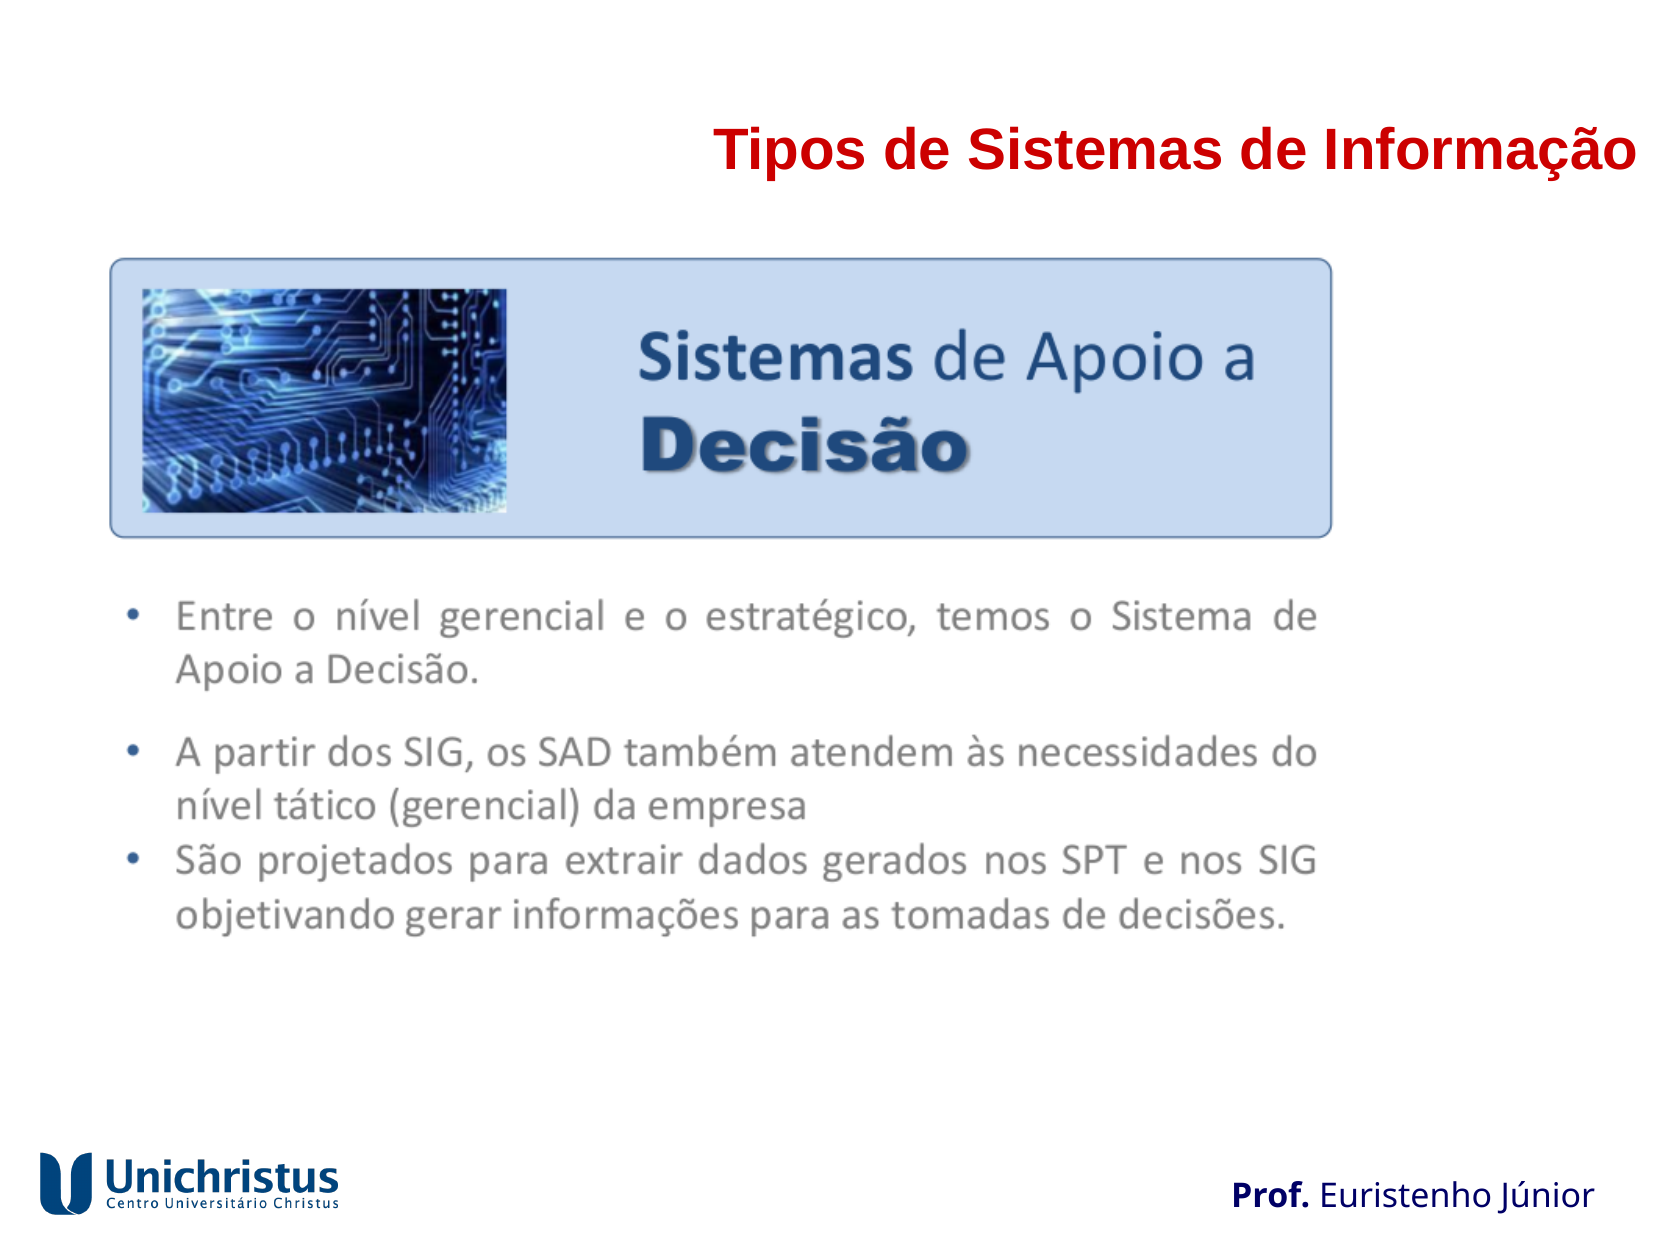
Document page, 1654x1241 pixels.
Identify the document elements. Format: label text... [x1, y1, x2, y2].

text_box Tipos de Sistemas de Informação [698, 109, 1654, 189]
text_box Prof. Euristenho Júnior [1216, 1163, 1654, 1224]
picture [94, 244, 1346, 957]
picture [35, 1149, 343, 1217]
